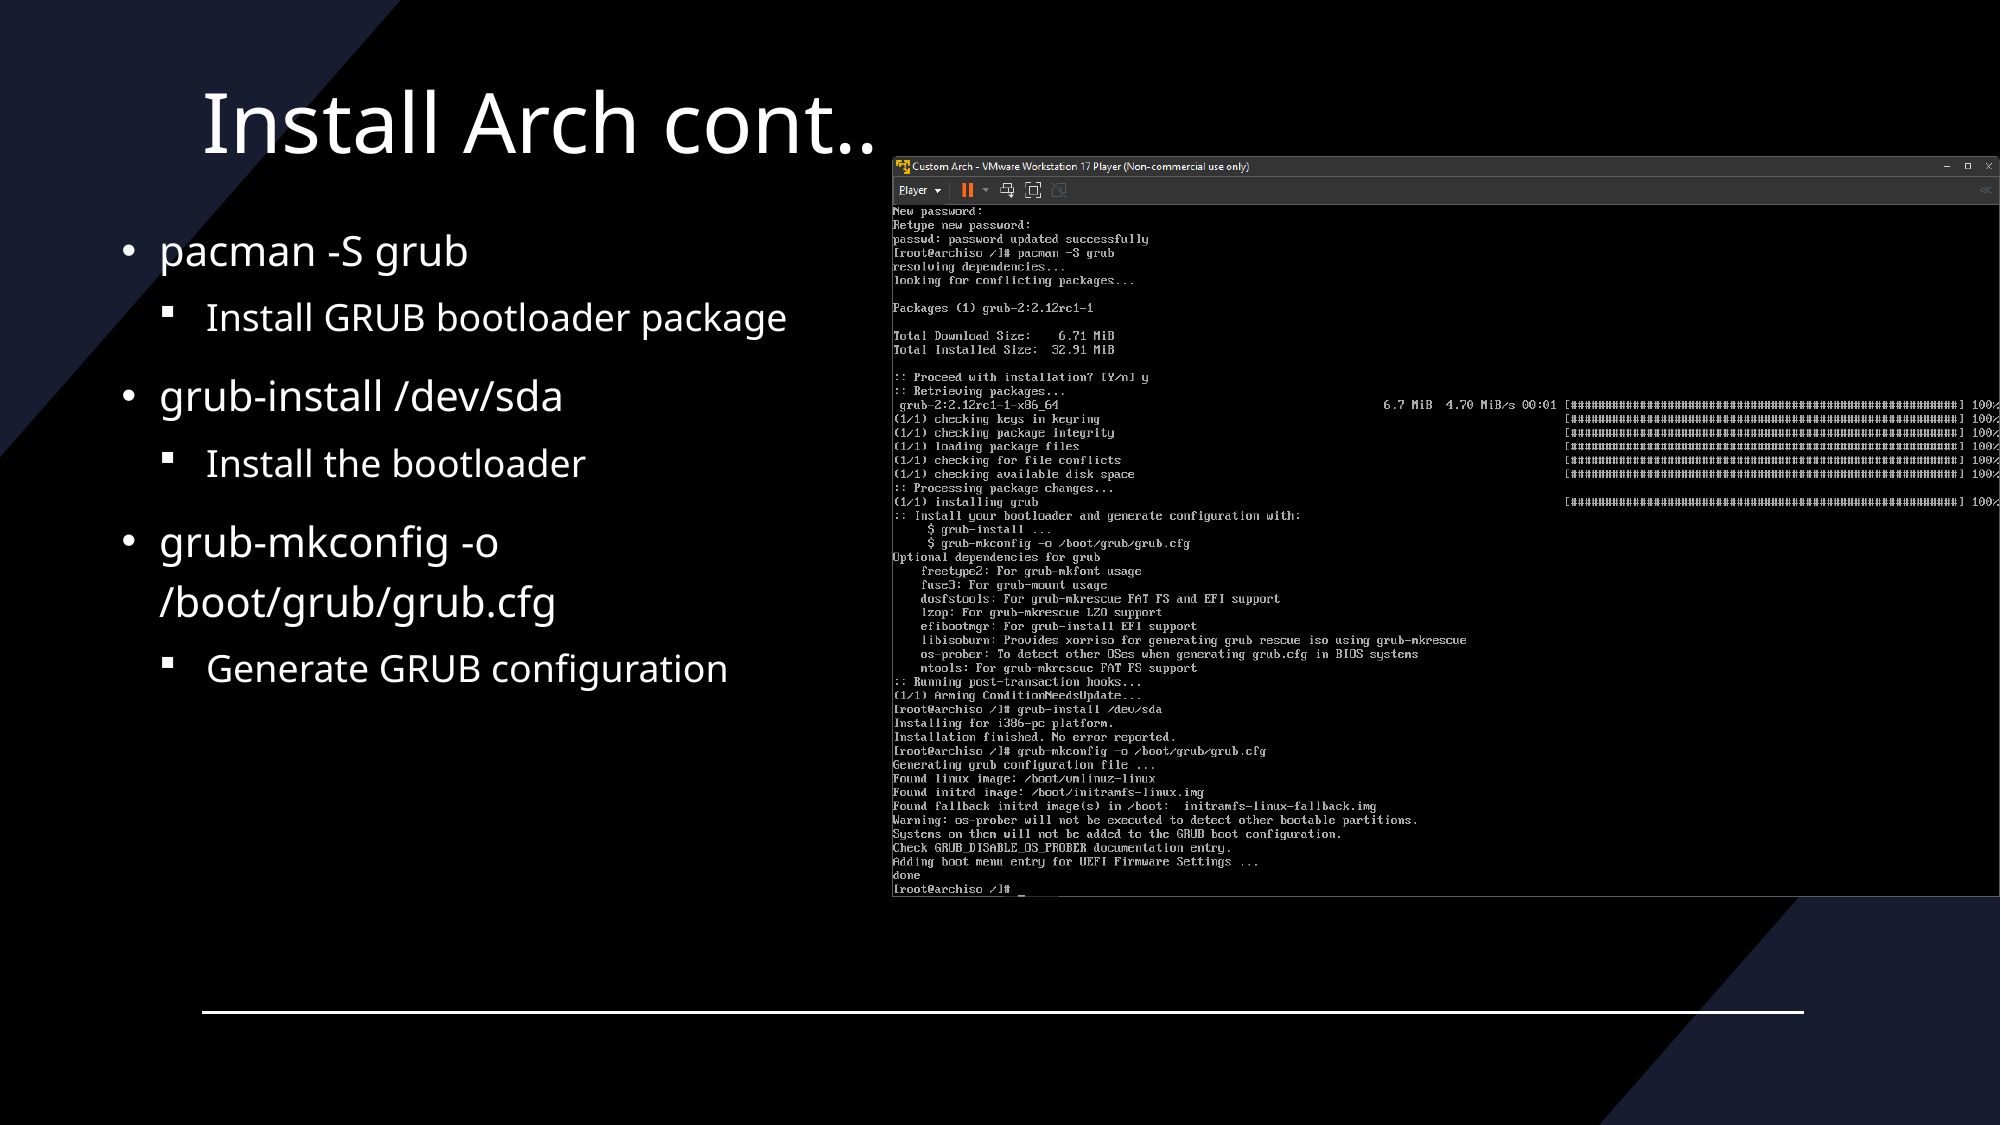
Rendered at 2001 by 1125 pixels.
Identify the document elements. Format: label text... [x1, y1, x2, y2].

text_box pacman -S grub Install GRUB bootloader package grub-install /dev/sda Install the bootloader grub-mkconfig -o /boot/grub/grub.cfg Generate GRUB configuration [106, 207, 894, 925]
picture [892, 156, 2000, 897]
title Install Arch cont.. [187, 0, 1000, 207]
